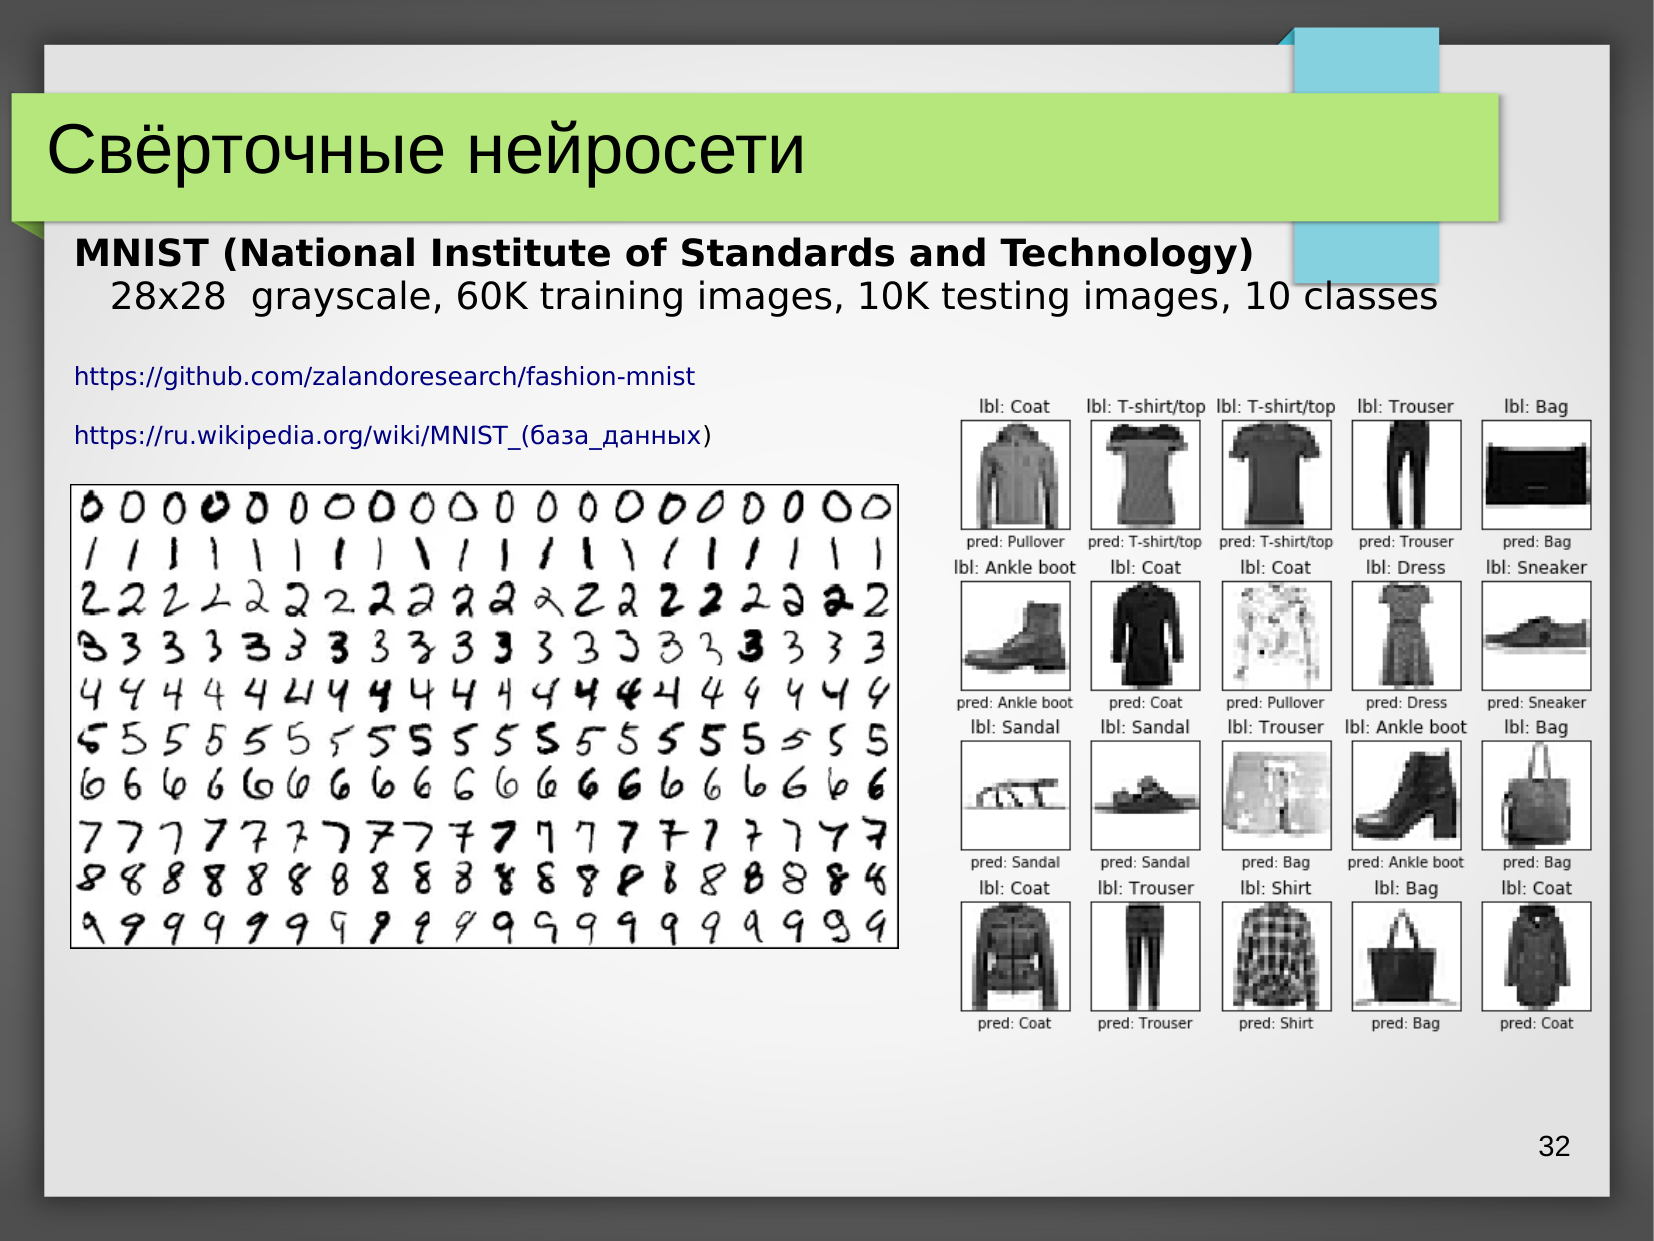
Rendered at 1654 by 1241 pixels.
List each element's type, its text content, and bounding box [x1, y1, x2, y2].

title Свёрточные нейросети [46, 109, 1499, 190]
text_box MNIST (National Institute of Standards and Technology) 28x28 grayscale, 60K training images, 10K testing images, 10 classes https://github.com/zalandoresearch/fashion-mnist https://ru.wikipedia.org/wiki/MNIST_(база_данных) [59, 224, 1501, 458]
picture [0, 0, 1654, 1241]
